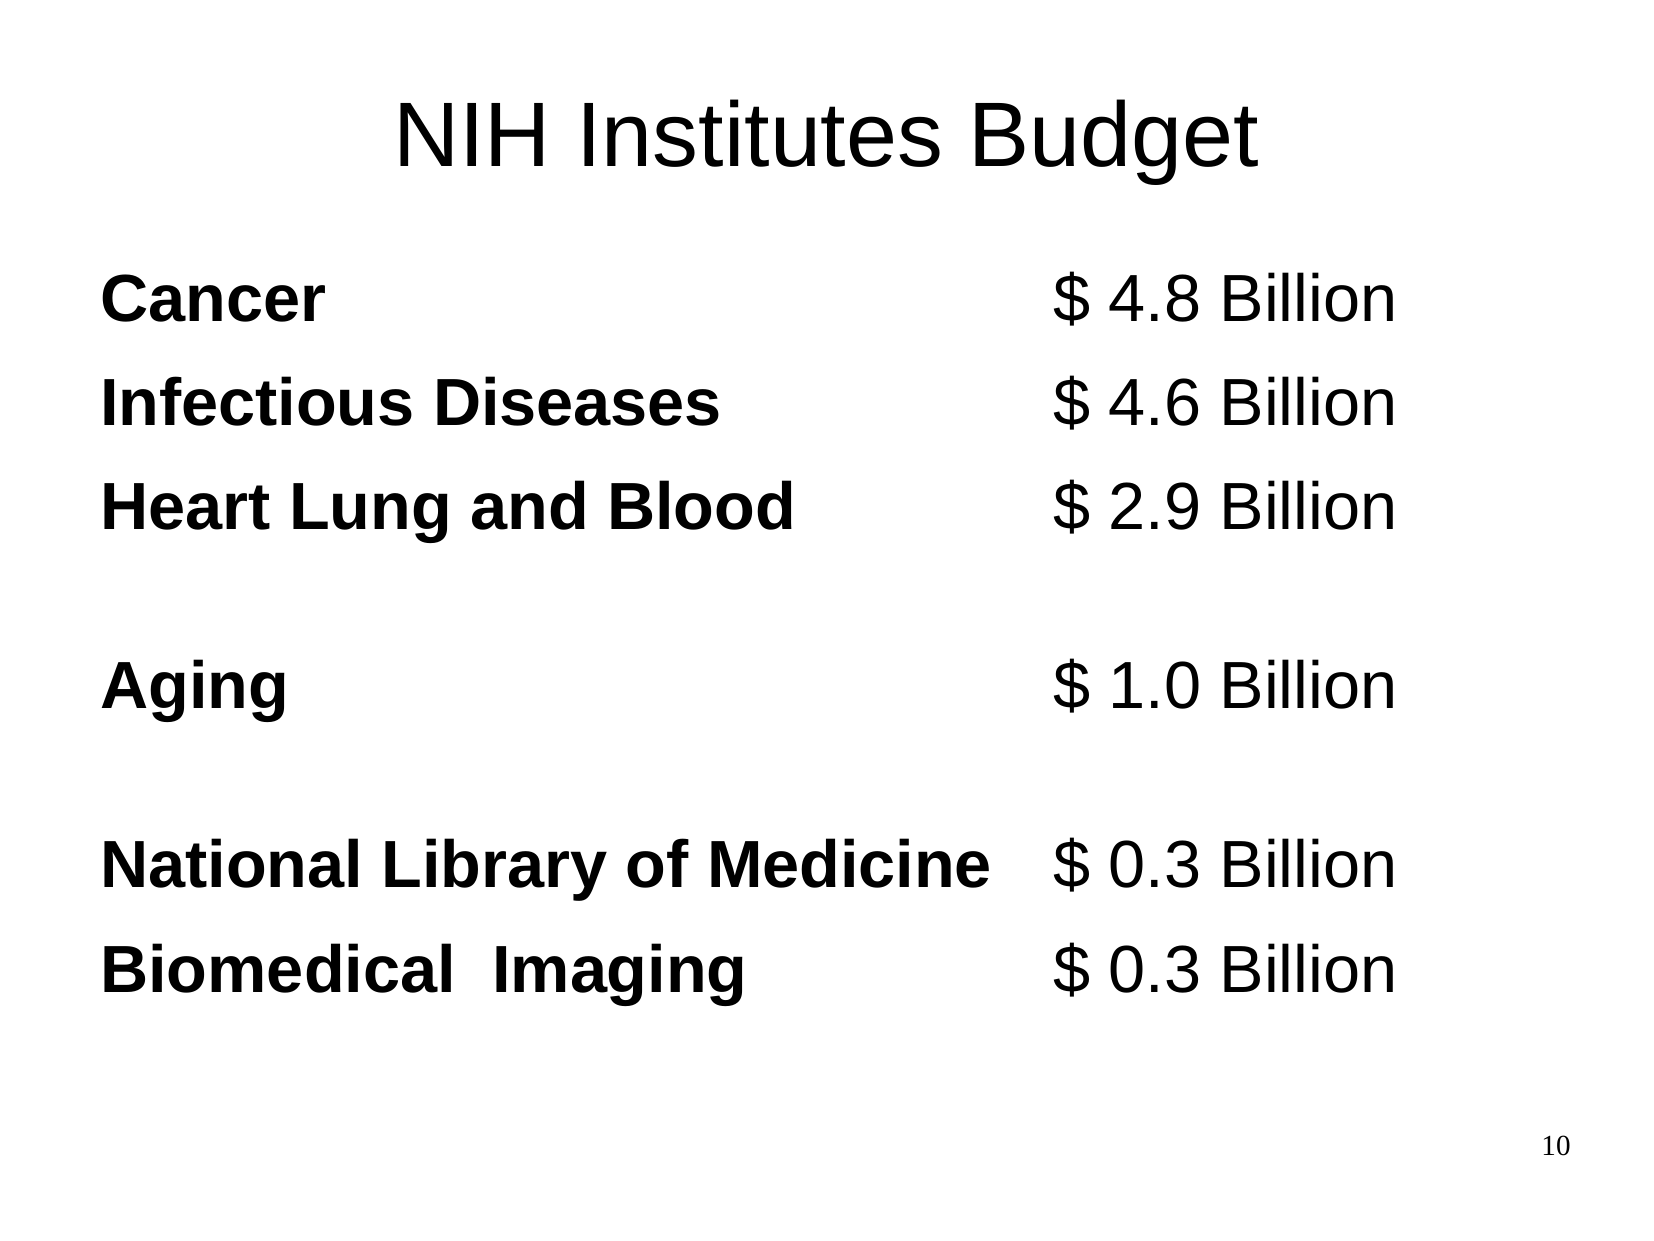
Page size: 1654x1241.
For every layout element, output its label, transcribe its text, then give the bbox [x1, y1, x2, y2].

list Cancer $ 4.8 Billion Infectious Diseases $ 4.6 Billion Heart Lung and Blood $ 2.9 Billion Aging $ 1.0 Billion National Library of Medicine $ 0.3 Billion Biomedical Imaging $ 0.3 Billion [82, 260, 1571, 1065]
title NIH Institutes Budget [82, 39, 1571, 232]
